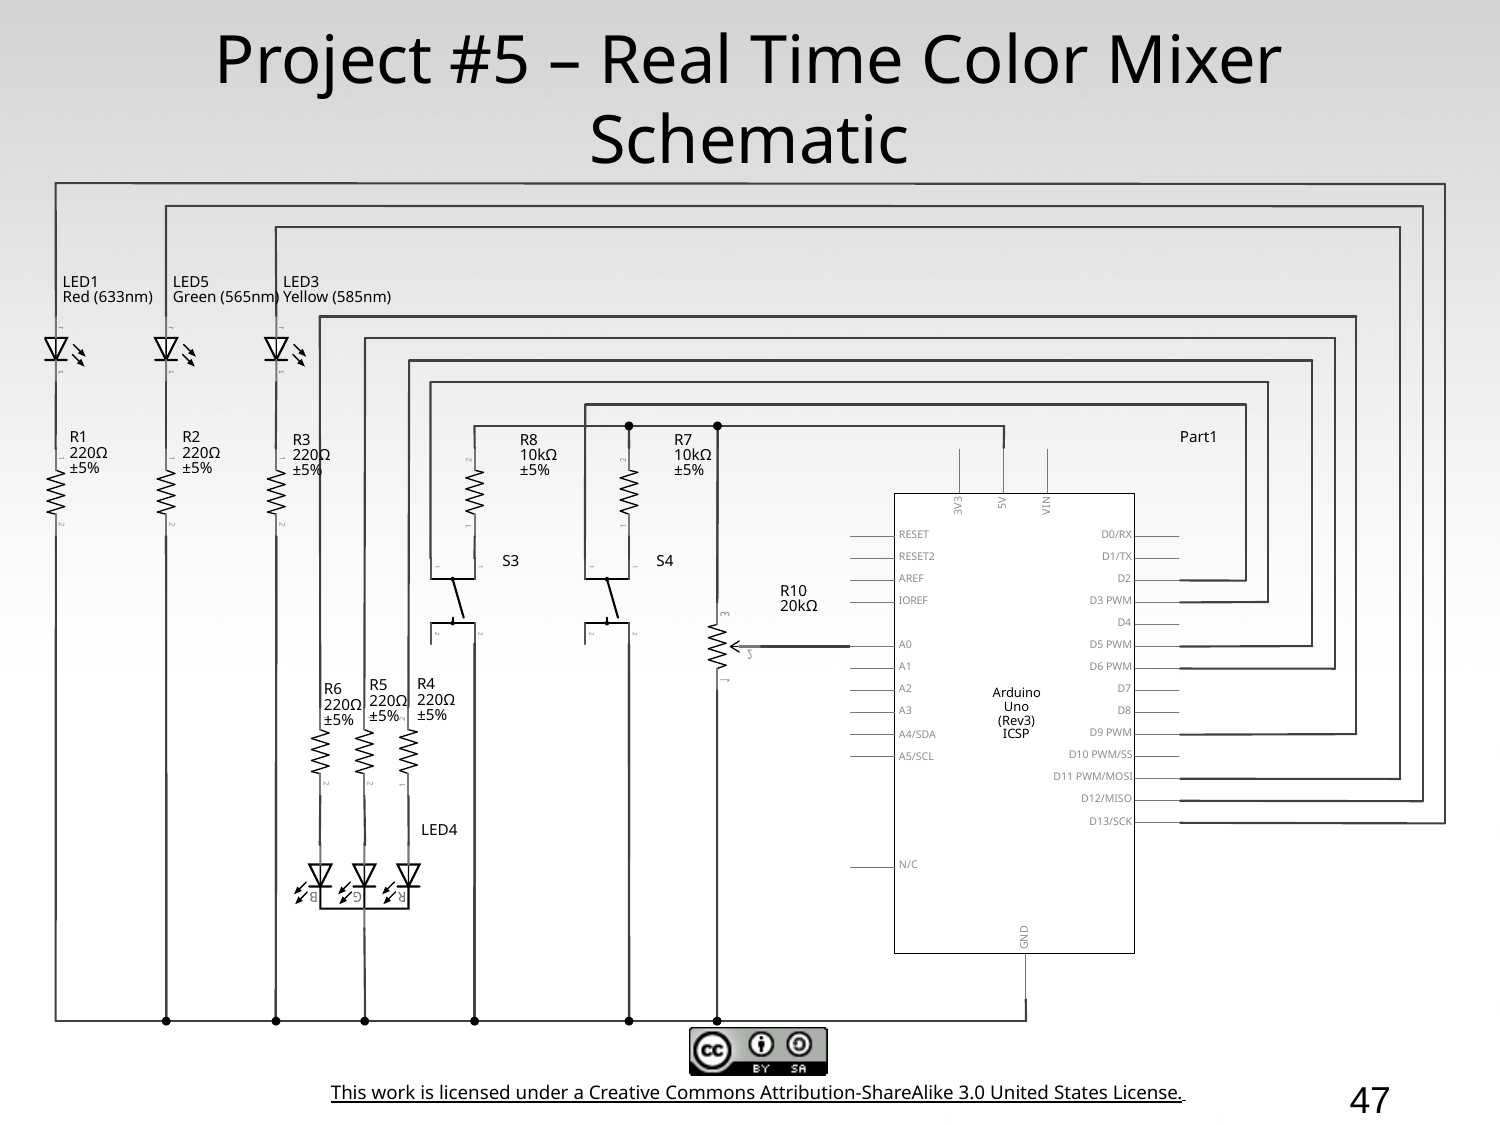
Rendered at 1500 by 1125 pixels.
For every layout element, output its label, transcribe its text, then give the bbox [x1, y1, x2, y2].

picture [0, 0, 1500, 1125]
title Project #5 – Real Time Color Mixer Schematic [112, 2, 1388, 179]
